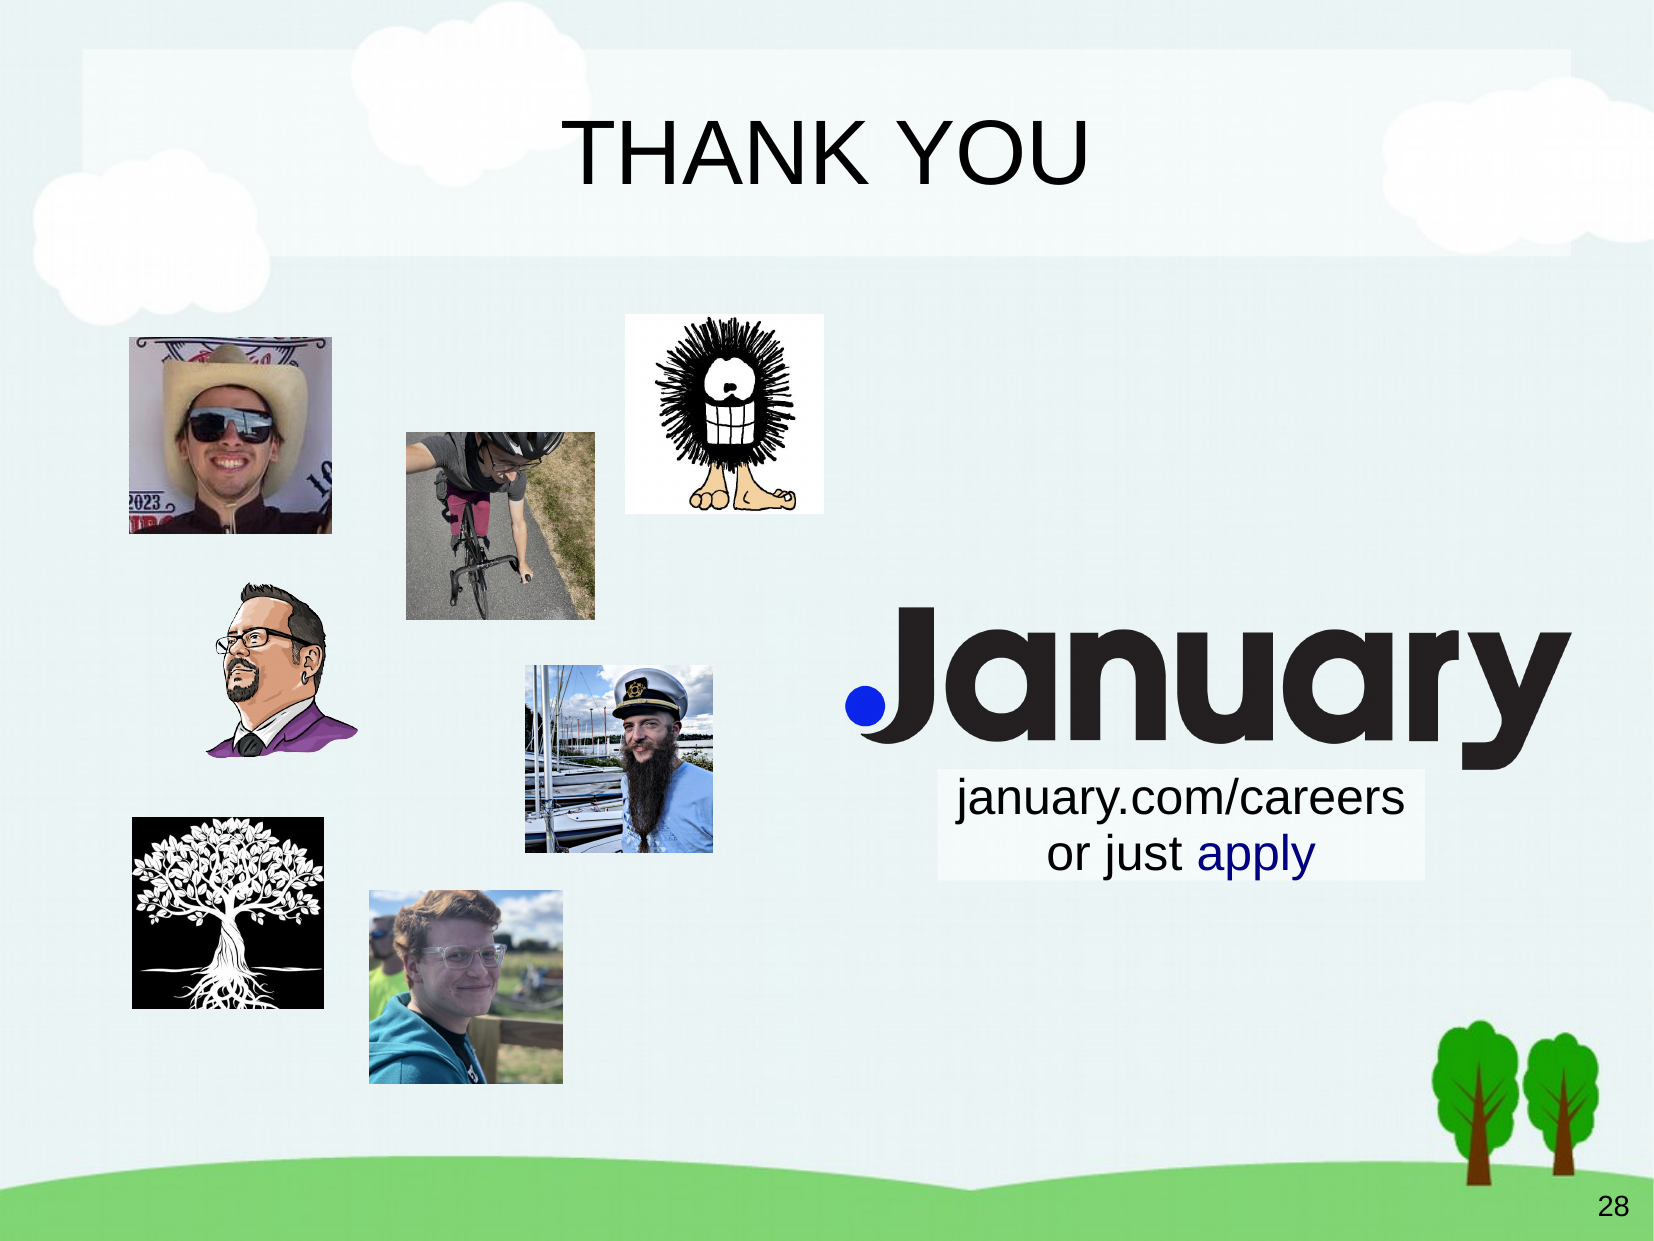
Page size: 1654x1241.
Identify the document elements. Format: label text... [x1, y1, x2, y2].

title january.com/careers or just apply [937, 769, 1426, 881]
title THANK YOU [82, 49, 1571, 257]
picture [0, 0, 1654, 1241]
